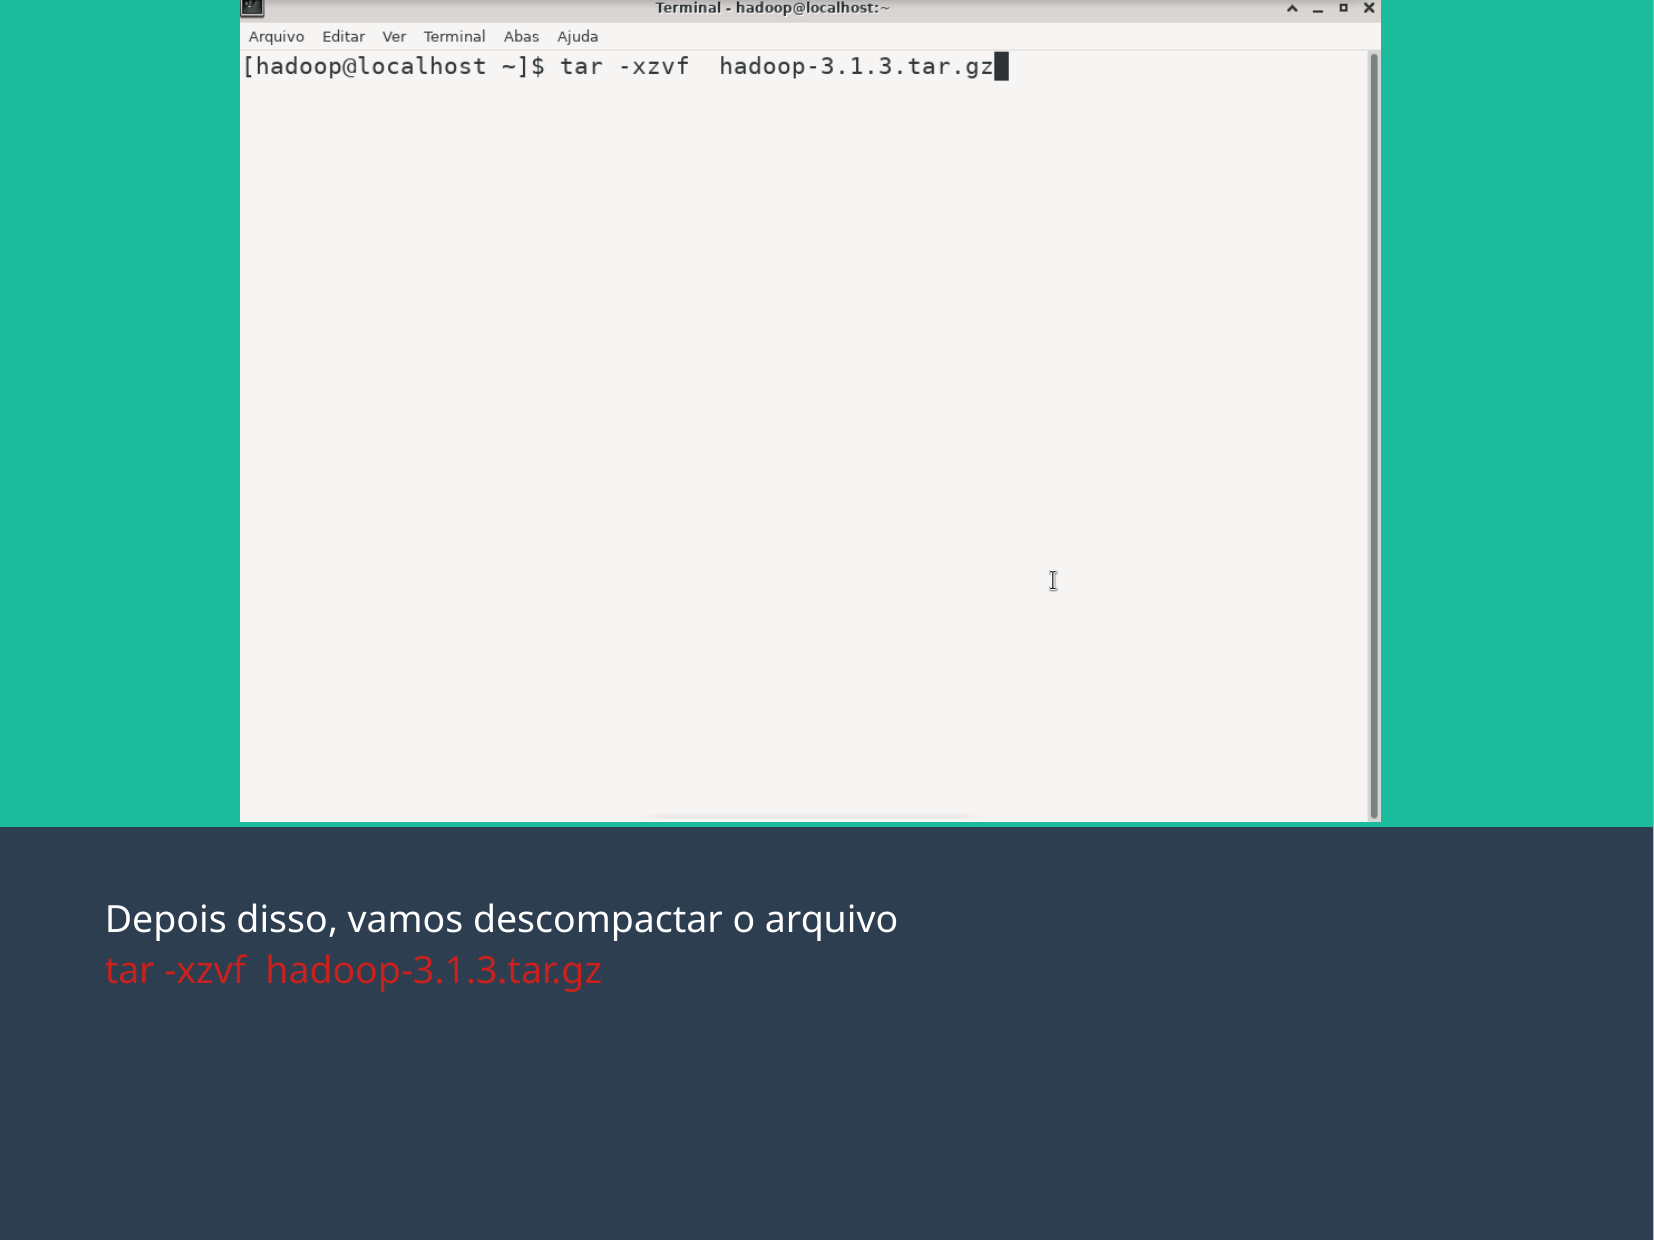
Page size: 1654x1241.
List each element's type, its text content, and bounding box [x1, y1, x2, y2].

picture [240, 0, 1381, 822]
text_box Depois disso, vamos descompactar o arquivo tar -xzvf hadoop-3.1.3.tar.gz [90, 885, 1531, 987]
